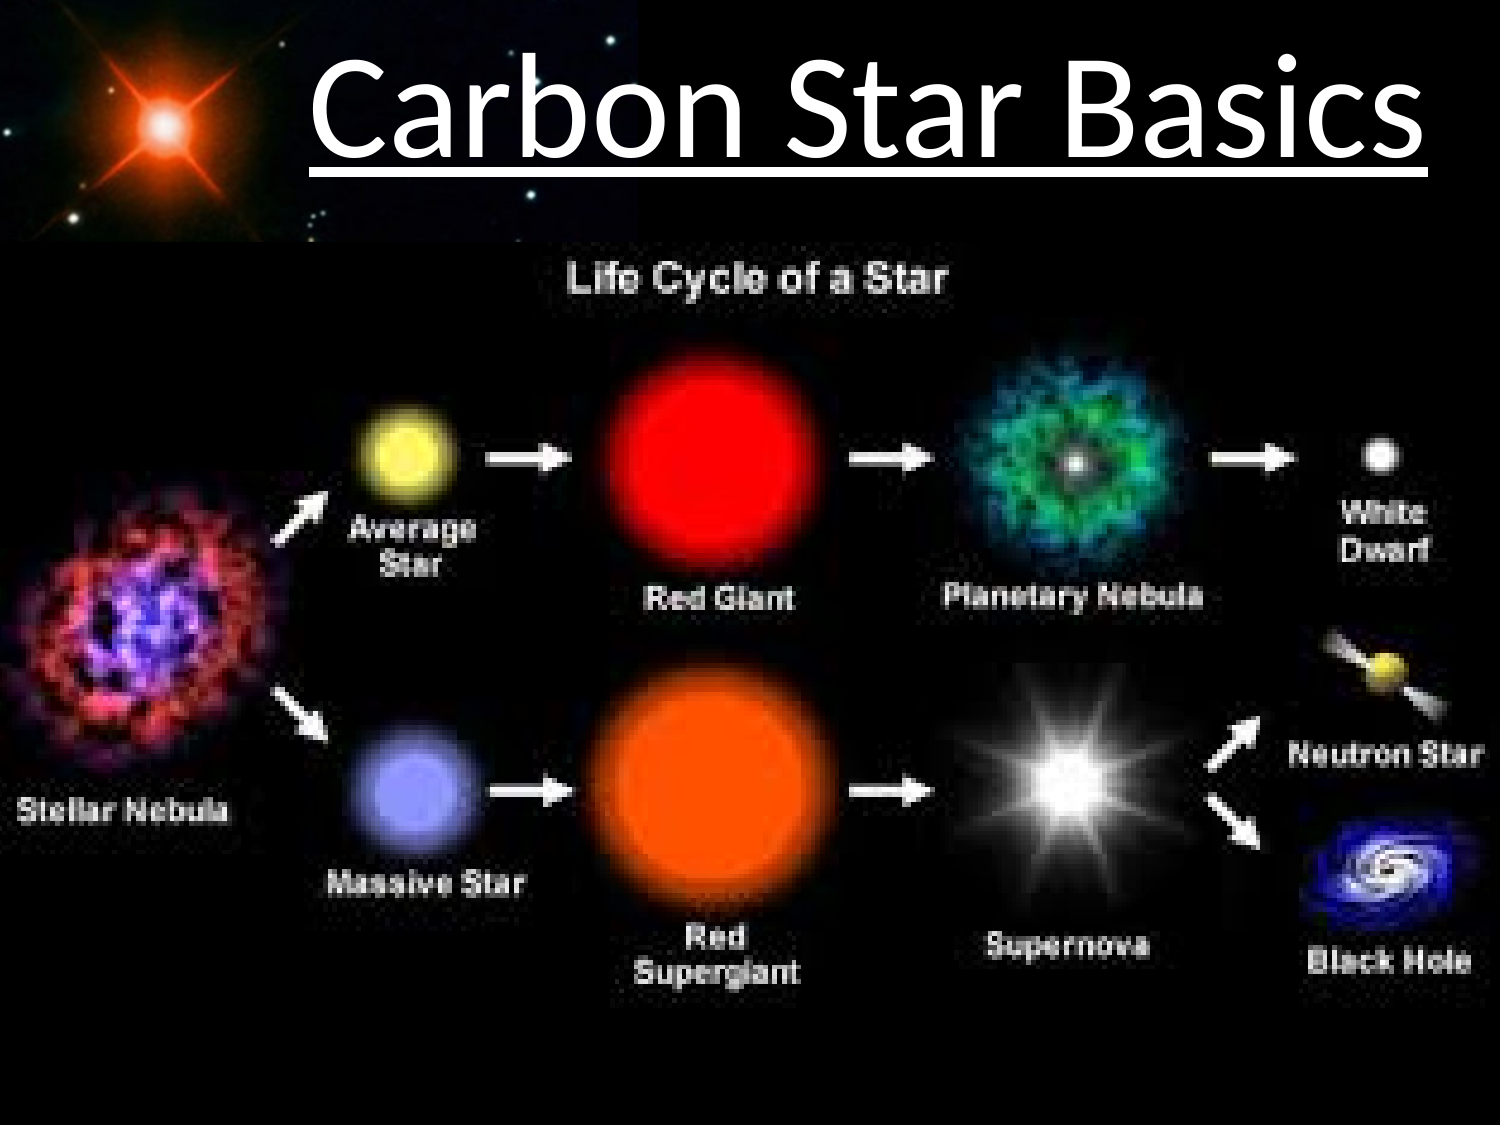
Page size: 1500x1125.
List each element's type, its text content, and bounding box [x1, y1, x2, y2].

text_box Carbon Star Basics [131, 0, 1500, 196]
picture [0, 0, 1500, 1013]
